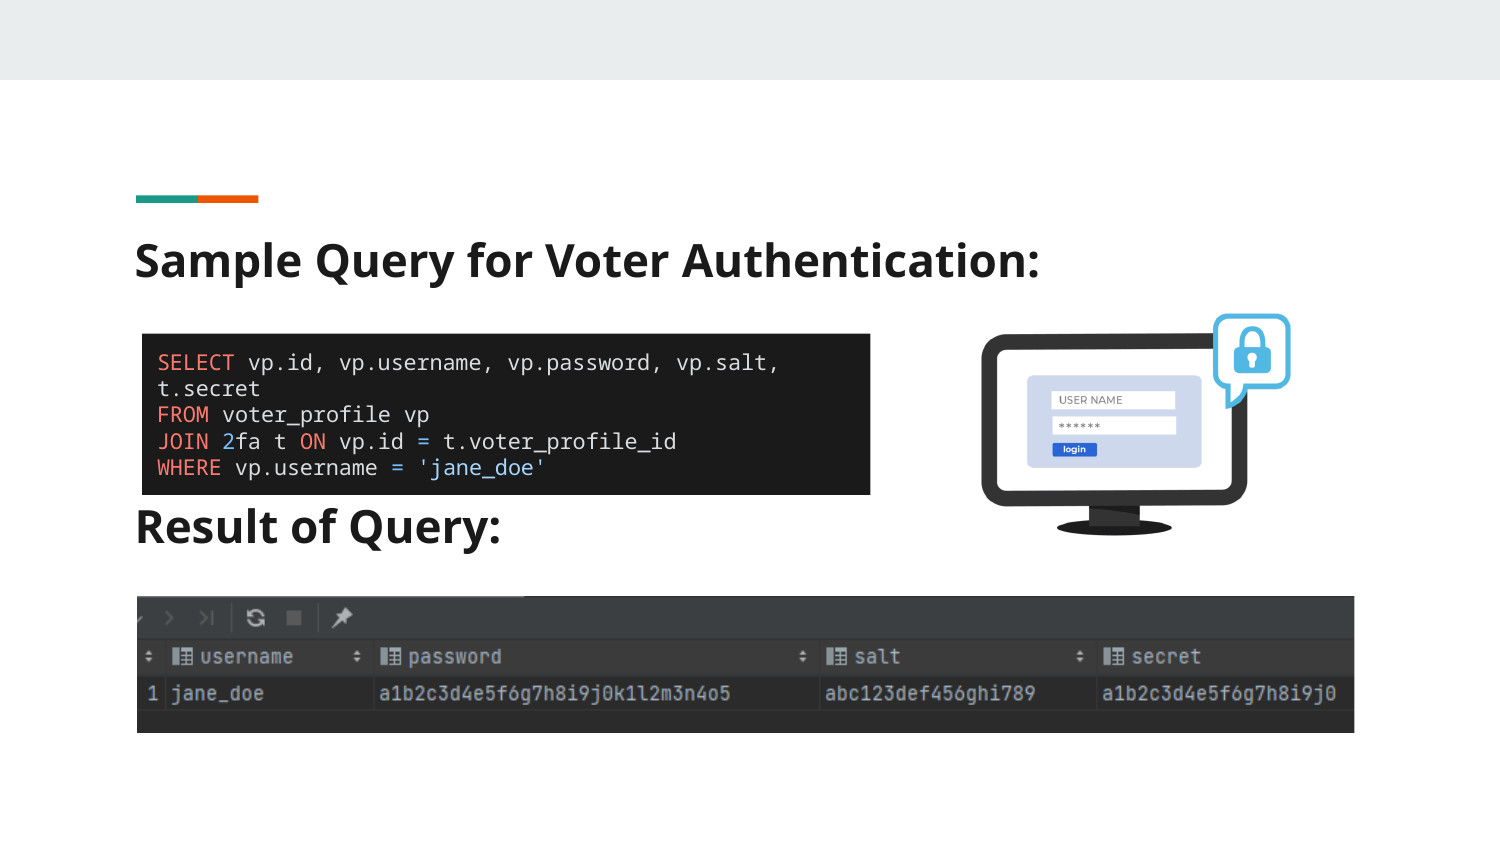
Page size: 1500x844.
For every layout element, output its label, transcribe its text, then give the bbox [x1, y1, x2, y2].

text_box SELECT vp.id, vp.username, vp.password, vp.salt, t.secret FROM voter_profile vp JOIN 2fa t ON vp.id = t.voter_profile_id WHERE vp.username = 'jane_doe' [142, 333, 871, 482]
picture [137, 596, 1355, 733]
picture [953, 293, 1310, 551]
title Sample Query for Voter Authentication: [119, 216, 1381, 305]
title Result of Query: [119, 482, 1381, 571]
